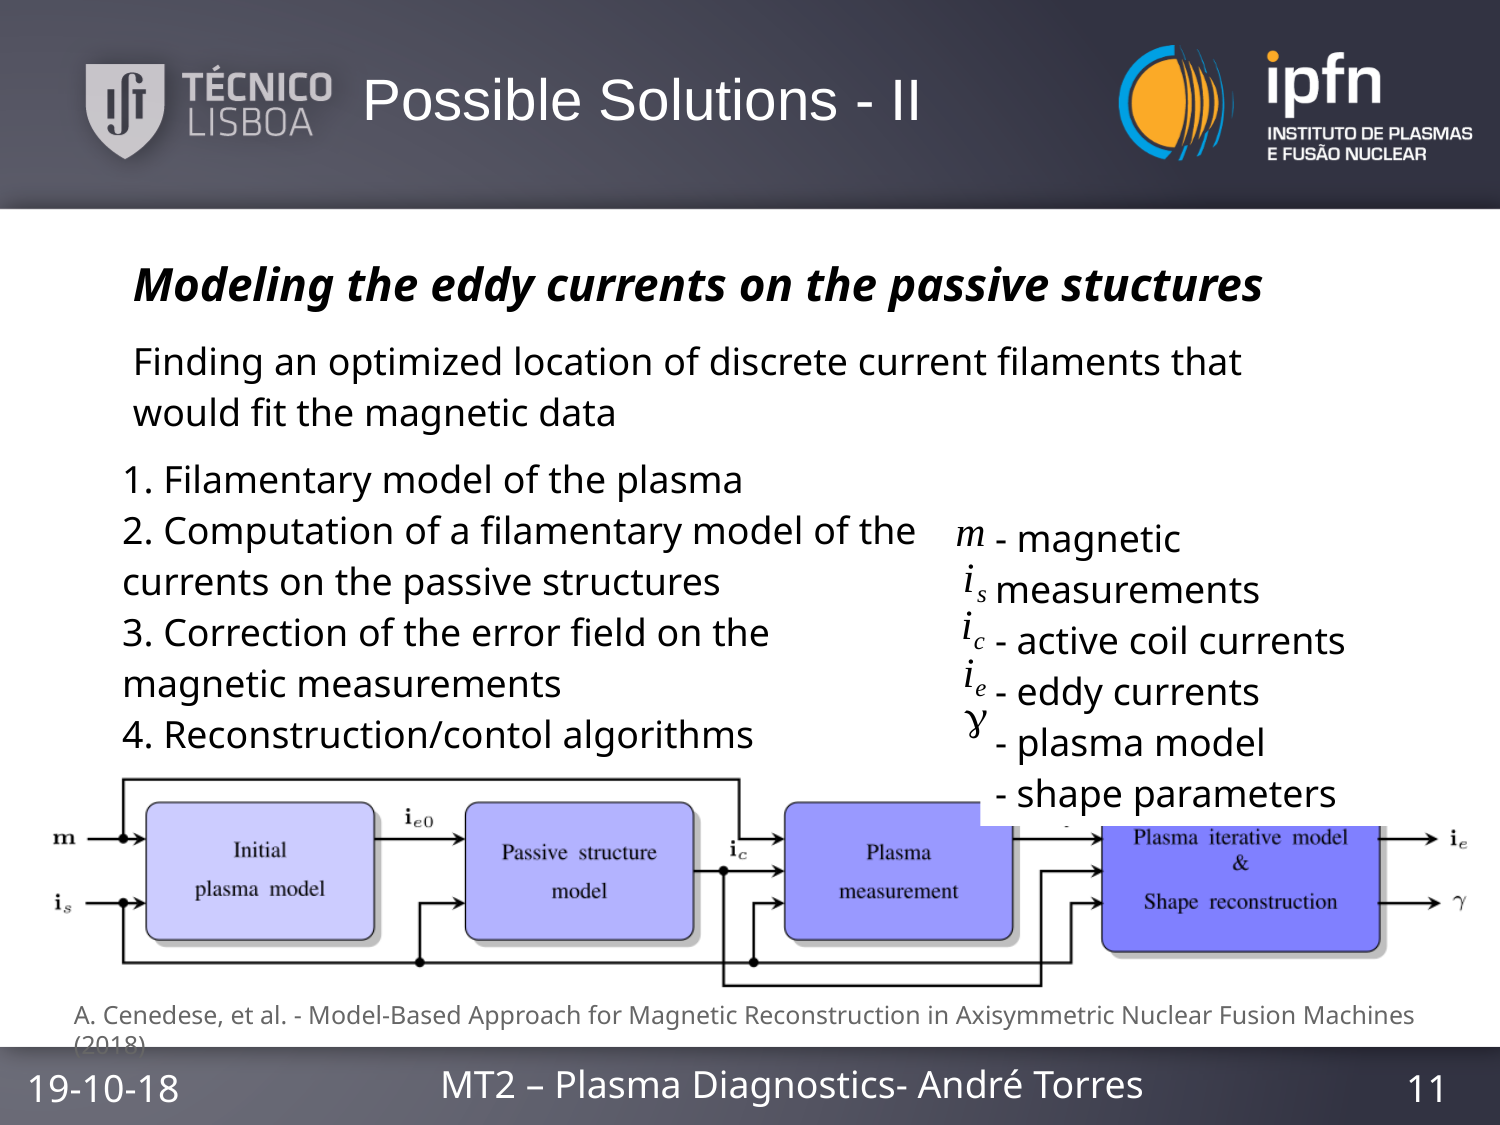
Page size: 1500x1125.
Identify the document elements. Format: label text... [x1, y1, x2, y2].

text_box Modeling the eddy currents on the passive stuctures [118, 245, 1382, 319]
title Possible Solutions - II [362, 23, 1087, 178]
text_box - magnetic measurements - active coil currents - eddy currents - plasma model - shape parameters [980, 504, 1465, 756]
text_box Finding an optimized location of discrete current filaments that would fit the magnetic data [118, 327, 1264, 438]
chart [956, 708, 996, 741]
text_box 1. Filamentary model of the plasma 2. Computation of a filamentary model of the currents on the passive structures 3. Correction of the error field on the magnetic measurements 4. Reconstruction/contol algorithms [107, 445, 945, 756]
chart [949, 509, 994, 703]
picture [0, 0, 1500, 1125]
text_box A. Cenedese, et al. - Model-Based Approach for Magnetic Reconstruction in Axisymmetric Nuclear Fusion Machines (2018) [59, 992, 1465, 1039]
